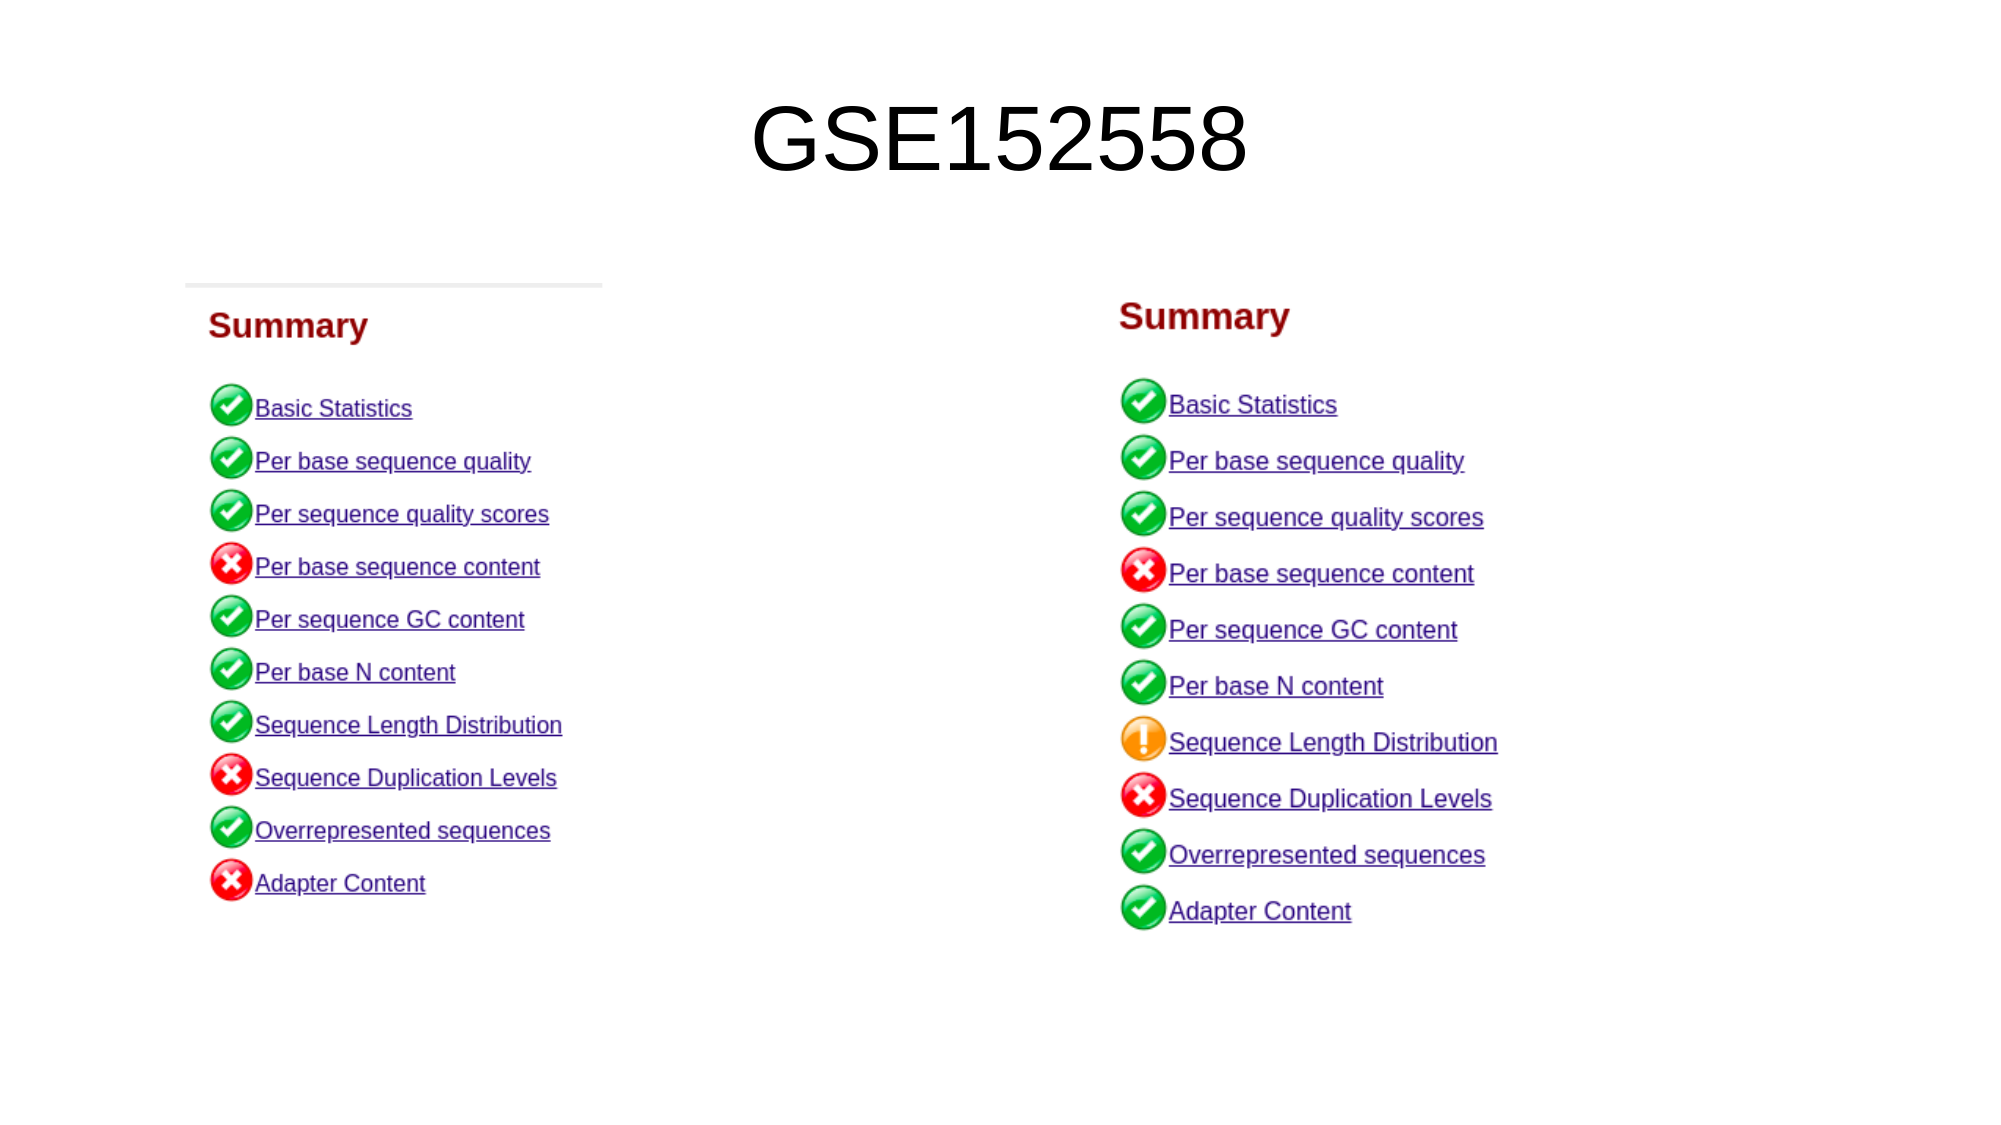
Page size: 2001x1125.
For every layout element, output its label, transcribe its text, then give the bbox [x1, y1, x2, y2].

title GSE152558 [99, 44, 1901, 233]
picture [185, 283, 603, 922]
picture [1108, 295, 1536, 954]
